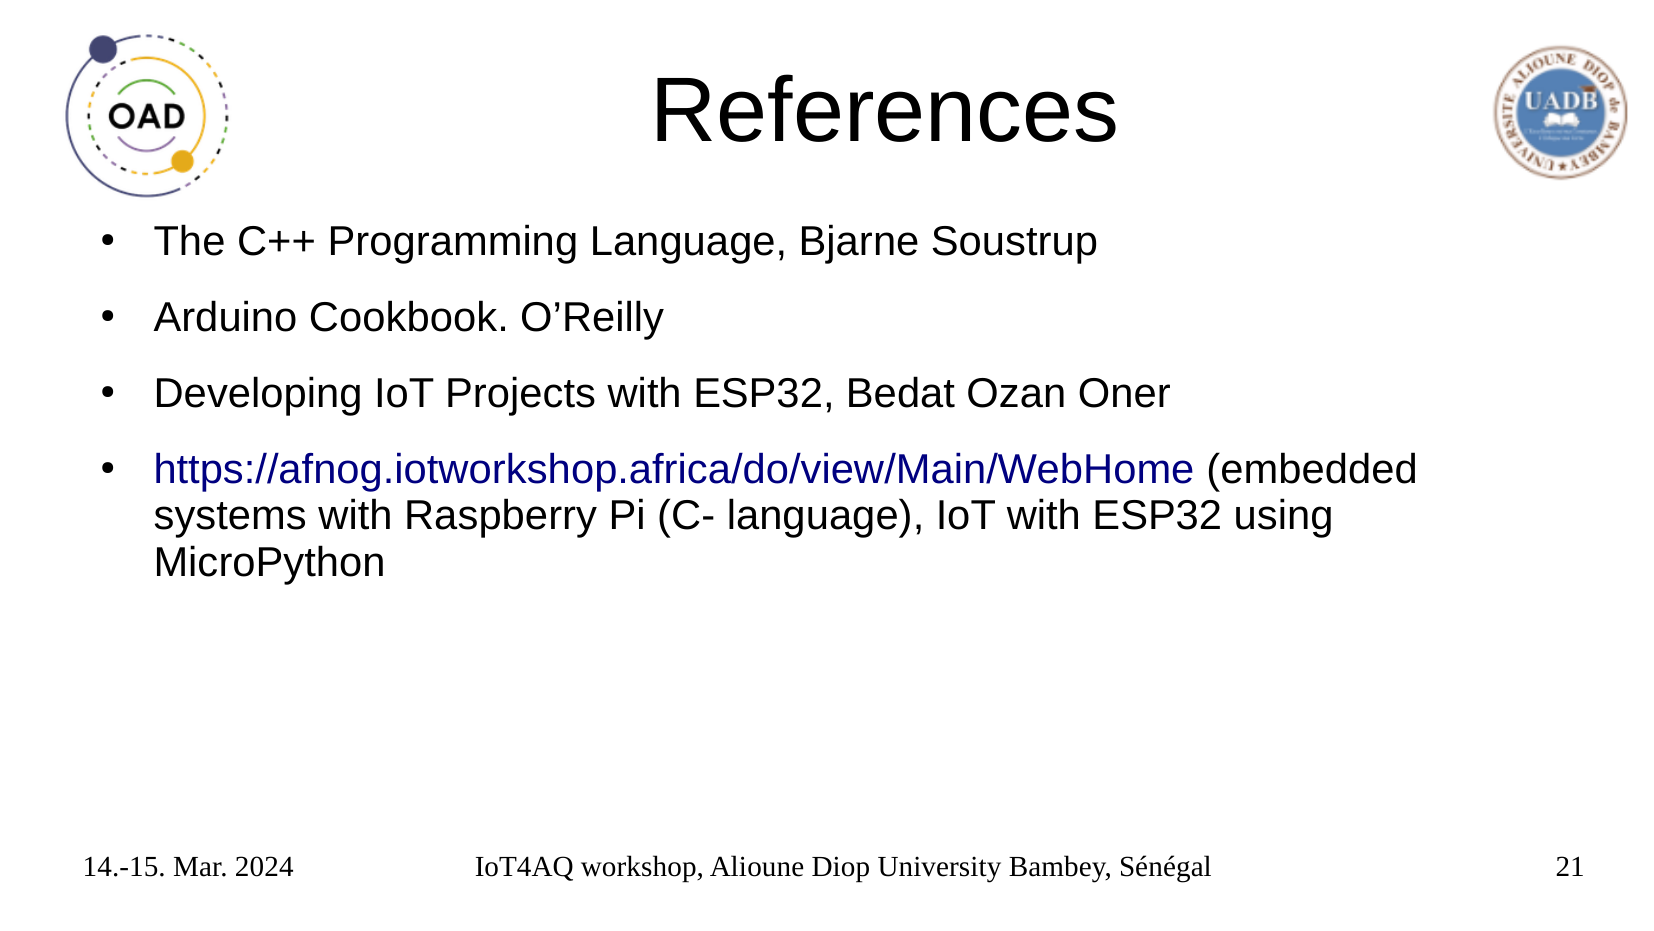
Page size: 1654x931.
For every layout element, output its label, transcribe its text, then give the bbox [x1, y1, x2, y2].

picture [25, 20, 263, 218]
picture [1482, 37, 1641, 188]
title References [301, 32, 1469, 188]
list The C++ Programming Language, Bjarne Soustrup Arduino Cookbook. O’Reilly Developing IoT Projects with ESP32, Bedat Ozan Oner https://afnog.iotworkshop.africa/do/view/Main/WebHome (embedded systems with Raspberry Pi (C- language), IoT with ESP32 using MicroPython [82, 217, 1571, 757]
